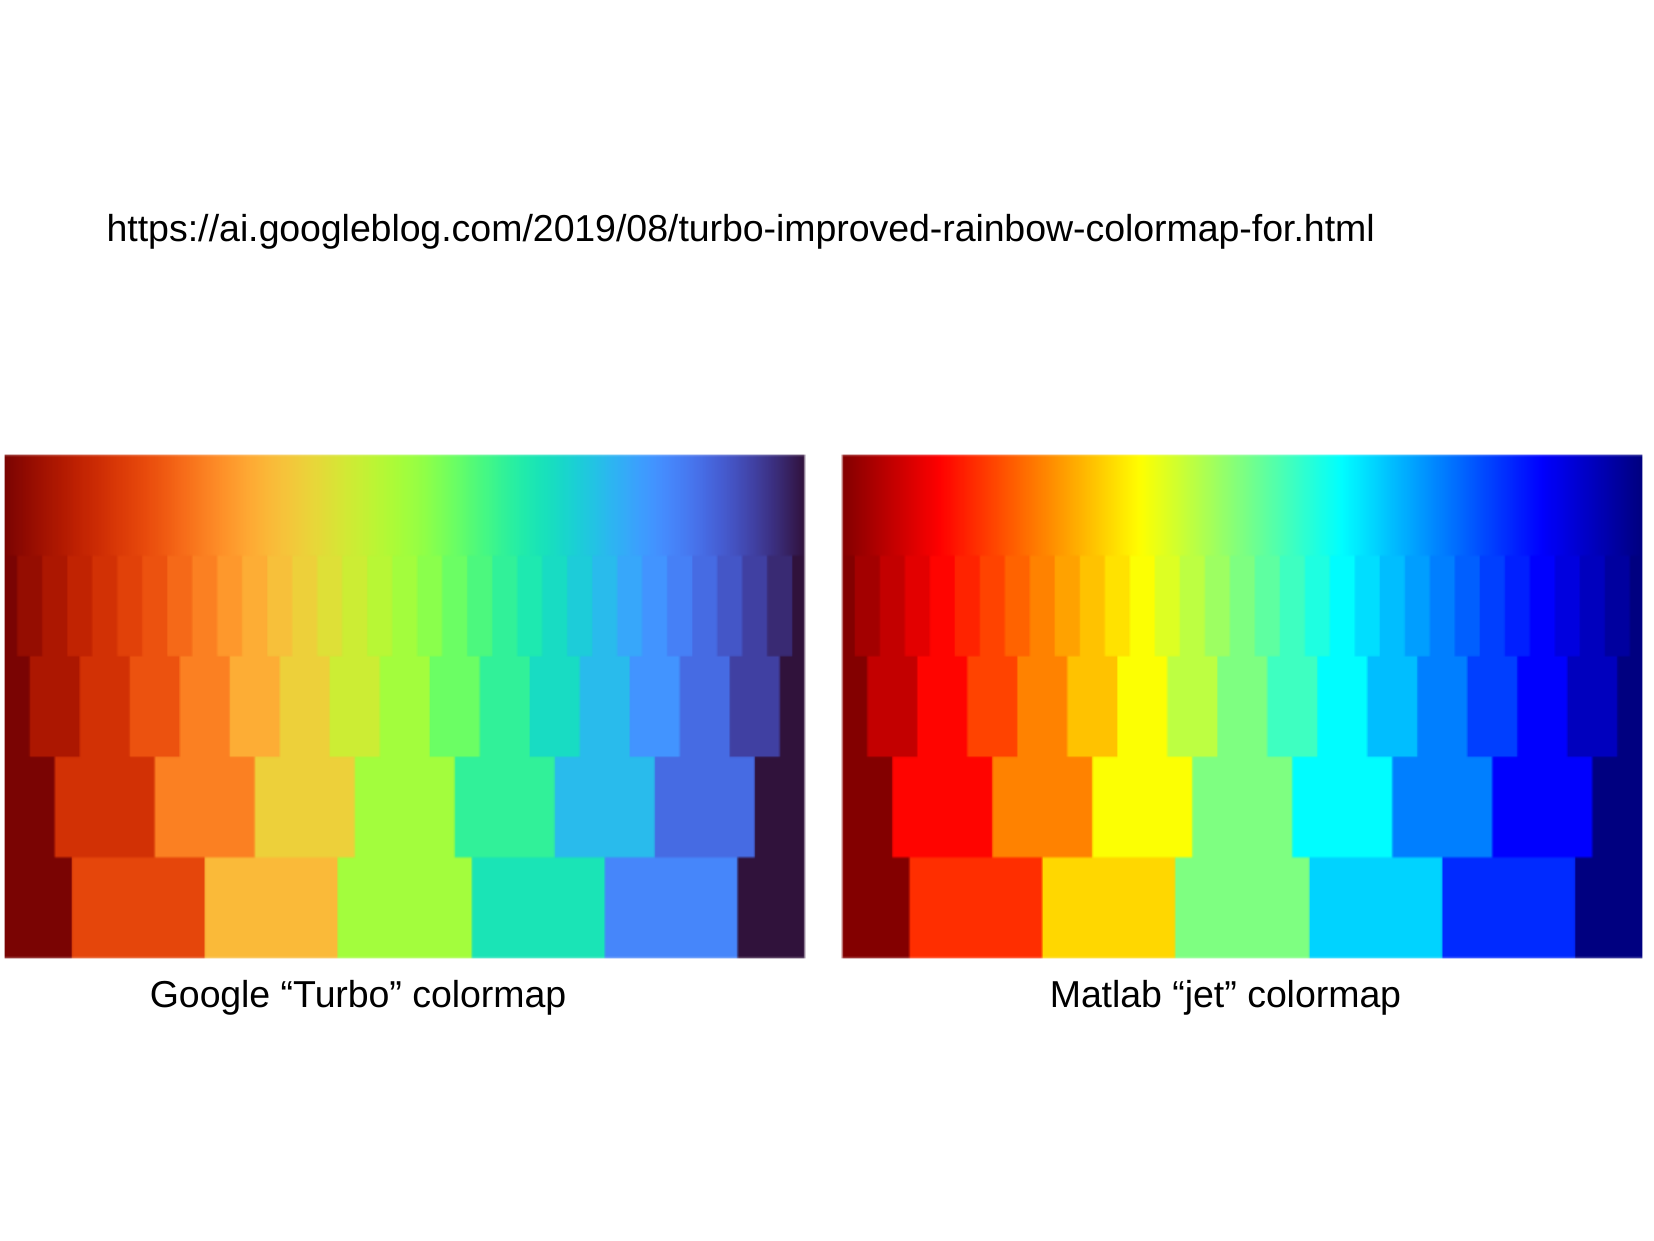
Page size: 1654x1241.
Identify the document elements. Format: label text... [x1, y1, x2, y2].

text_box Google “Turbo” colormap [135, 965, 584, 1023]
text_box https://ai.googleblog.com/2019/08/turbo-improved-rainbow-colormap-for.html [91, 199, 1396, 257]
text_box Matlab “jet” colormap [1035, 965, 1417, 1023]
picture [0, 446, 1650, 966]
